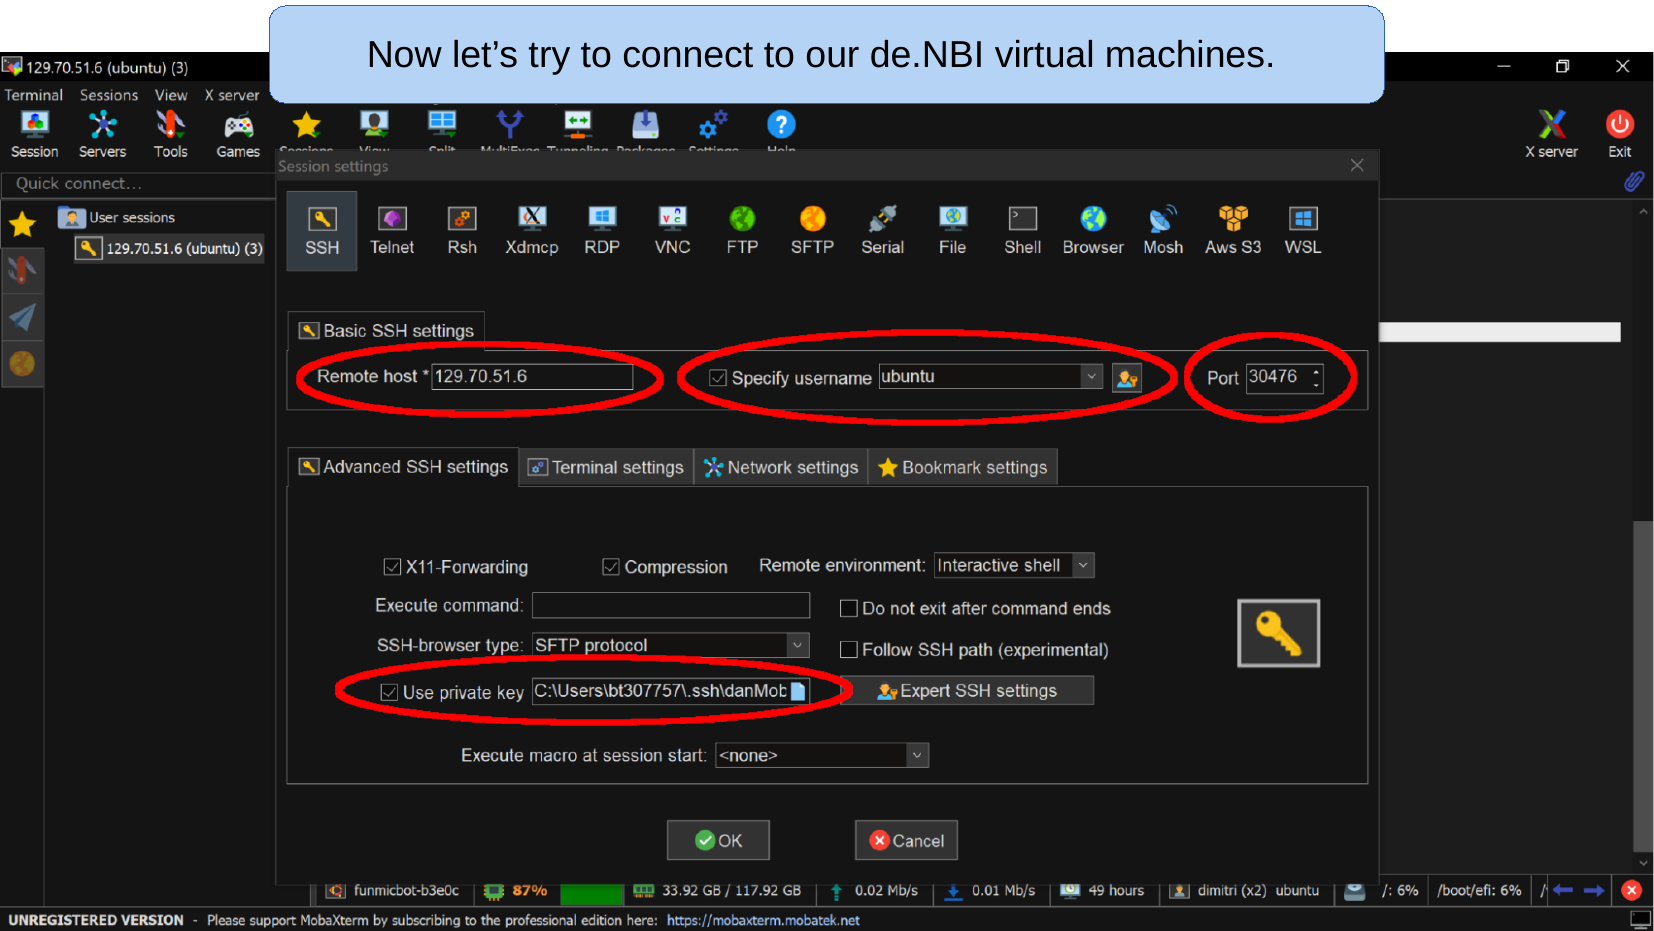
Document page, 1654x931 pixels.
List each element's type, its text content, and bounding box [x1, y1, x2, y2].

text_box Now let’s try to connect to our de.NBI virtual machines. [269, 5, 1385, 104]
picture [0, 52, 1654, 931]
